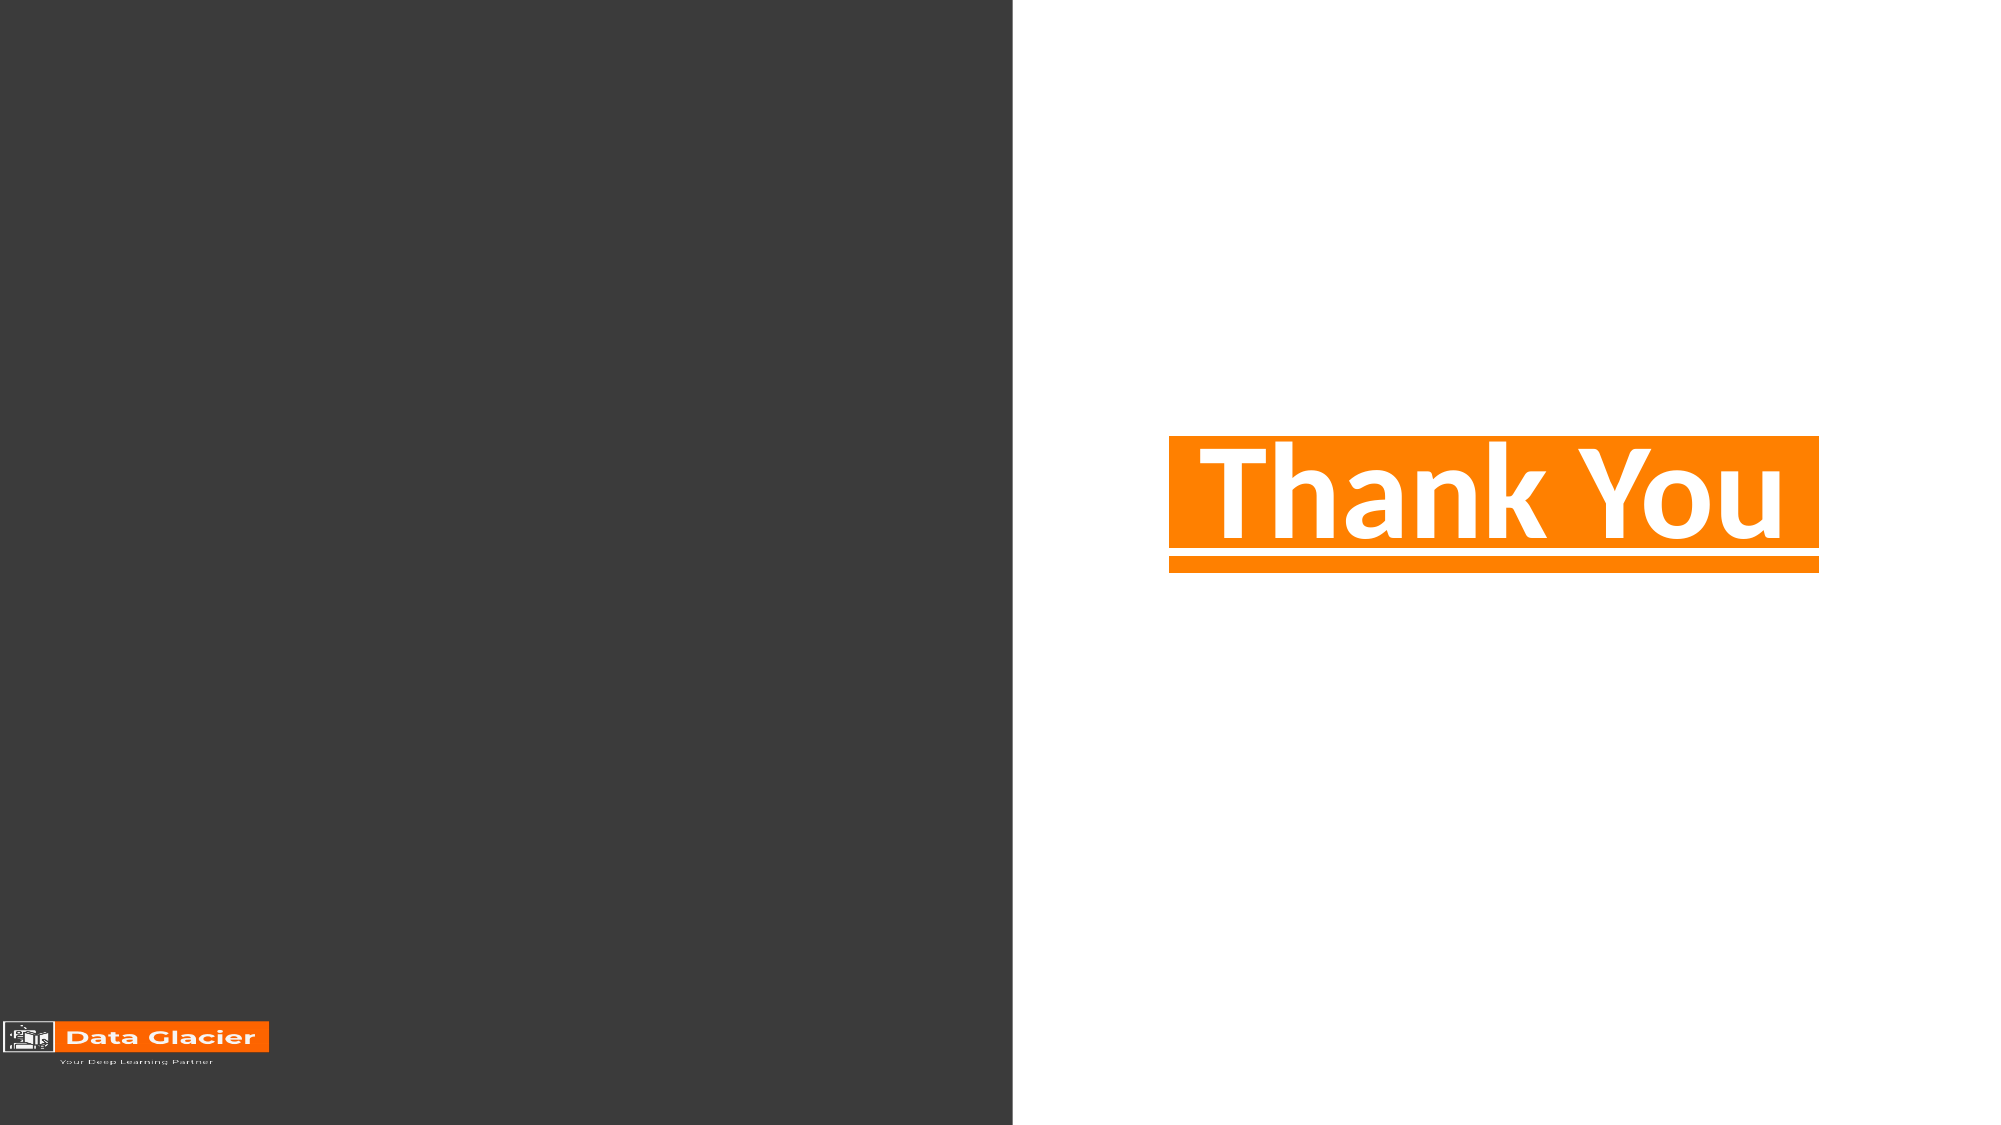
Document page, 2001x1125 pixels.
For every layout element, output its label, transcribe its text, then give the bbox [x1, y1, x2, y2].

subtitle Thank You [1038, 412, 1951, 638]
title [0, 0, 1013, 1125]
picture [0, 961, 272, 1125]
